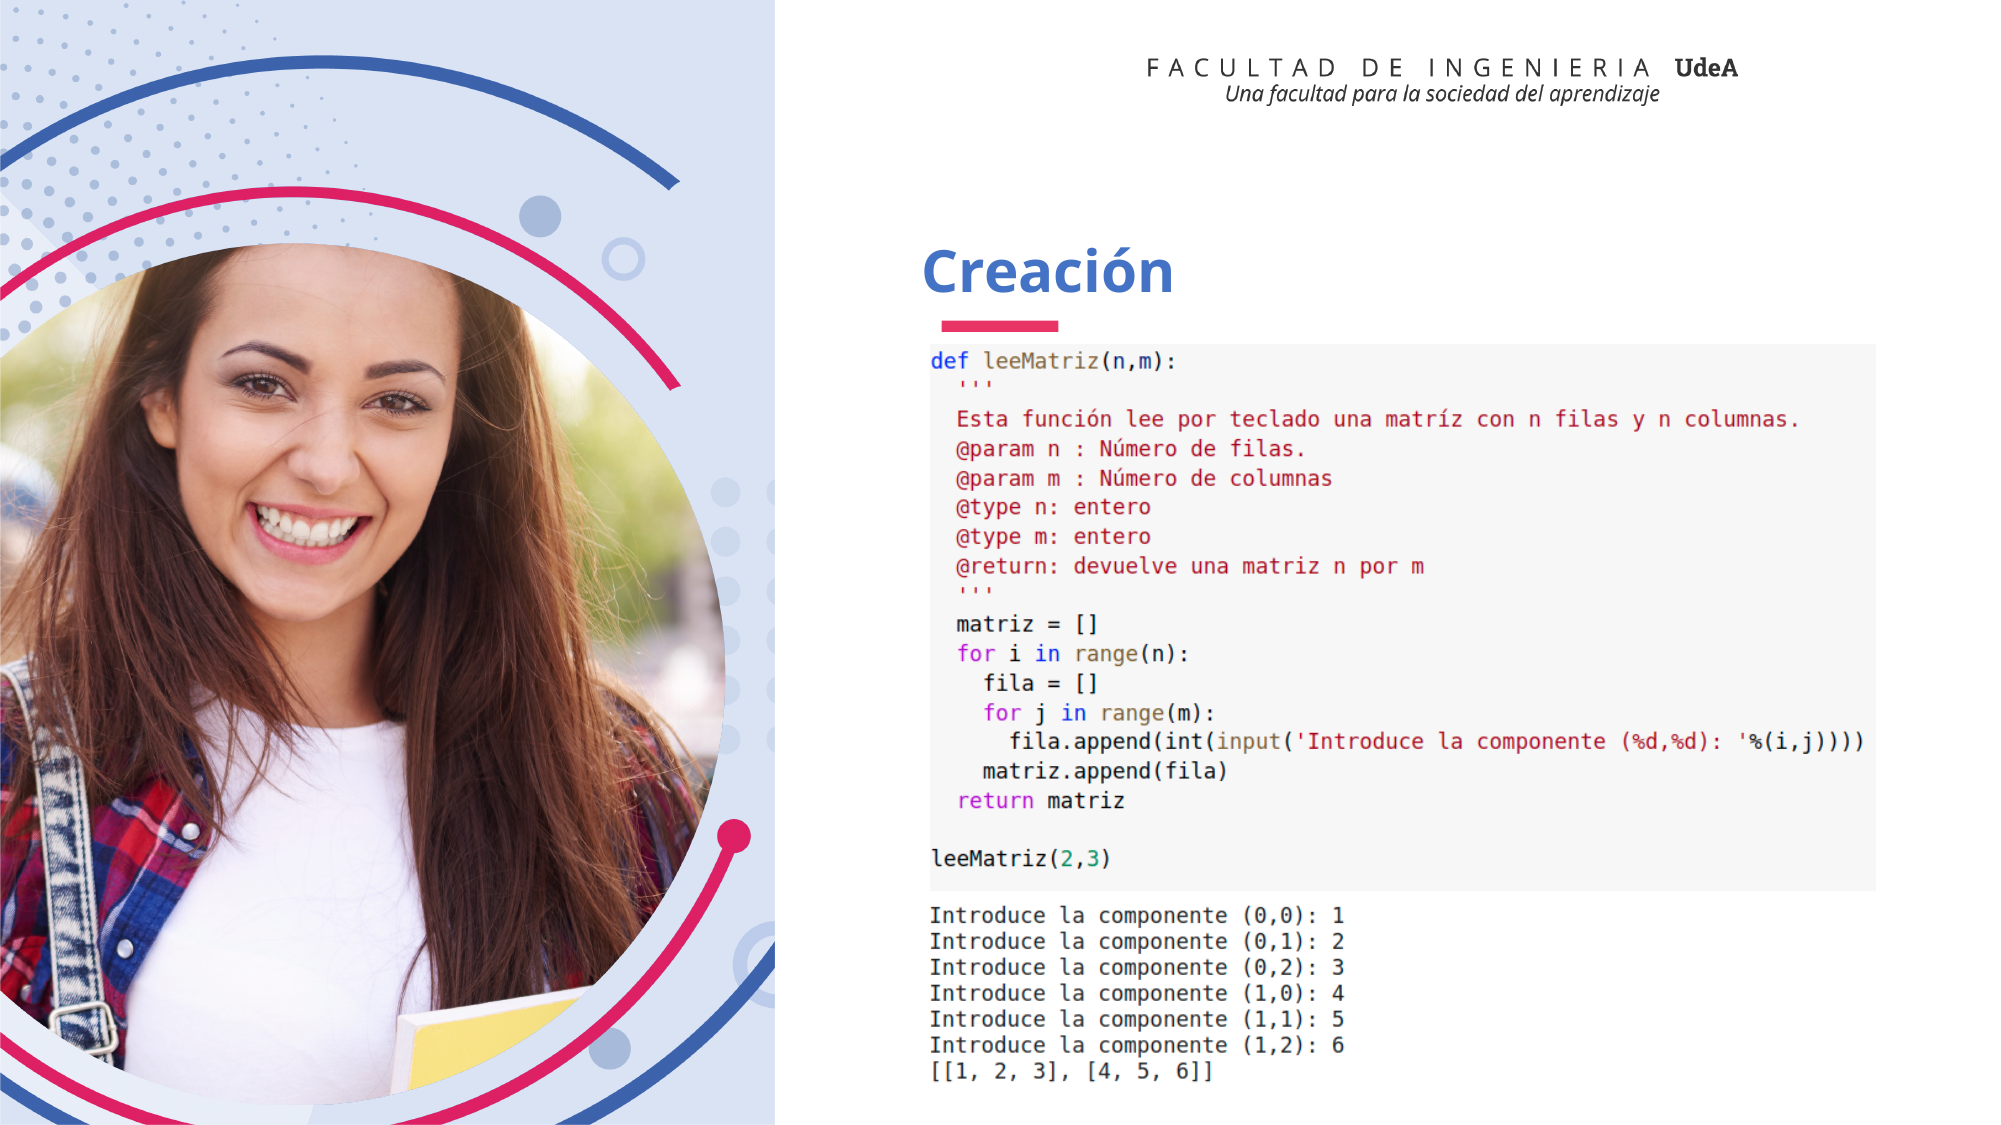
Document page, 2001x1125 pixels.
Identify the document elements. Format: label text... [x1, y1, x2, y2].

picture [930, 344, 1876, 1096]
picture [1148, 57, 1738, 106]
picture [0, 0, 775, 1125]
text_box Creación [907, 218, 1803, 330]
